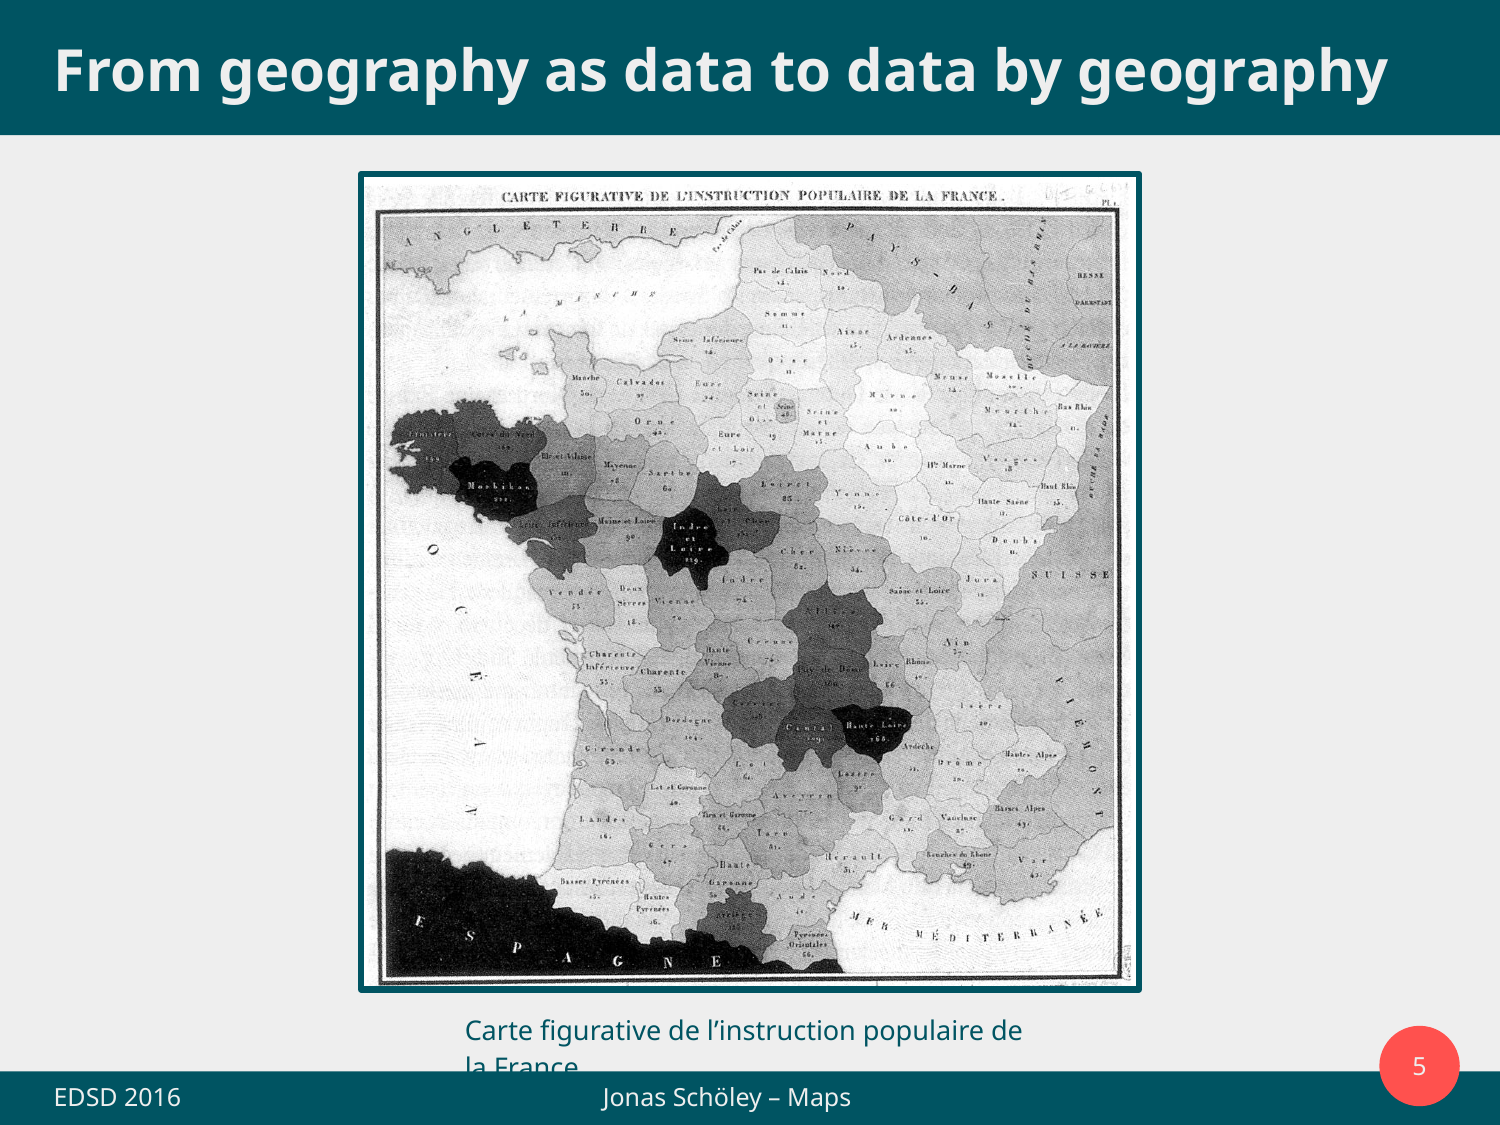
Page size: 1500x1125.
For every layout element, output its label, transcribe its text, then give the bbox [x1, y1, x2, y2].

picture [364, 177, 1136, 987]
text_box Carte figurative de l’instruction populaire de la France. [450, 1004, 1066, 1066]
title From geography as data to data by geography [53, 0, 1447, 141]
